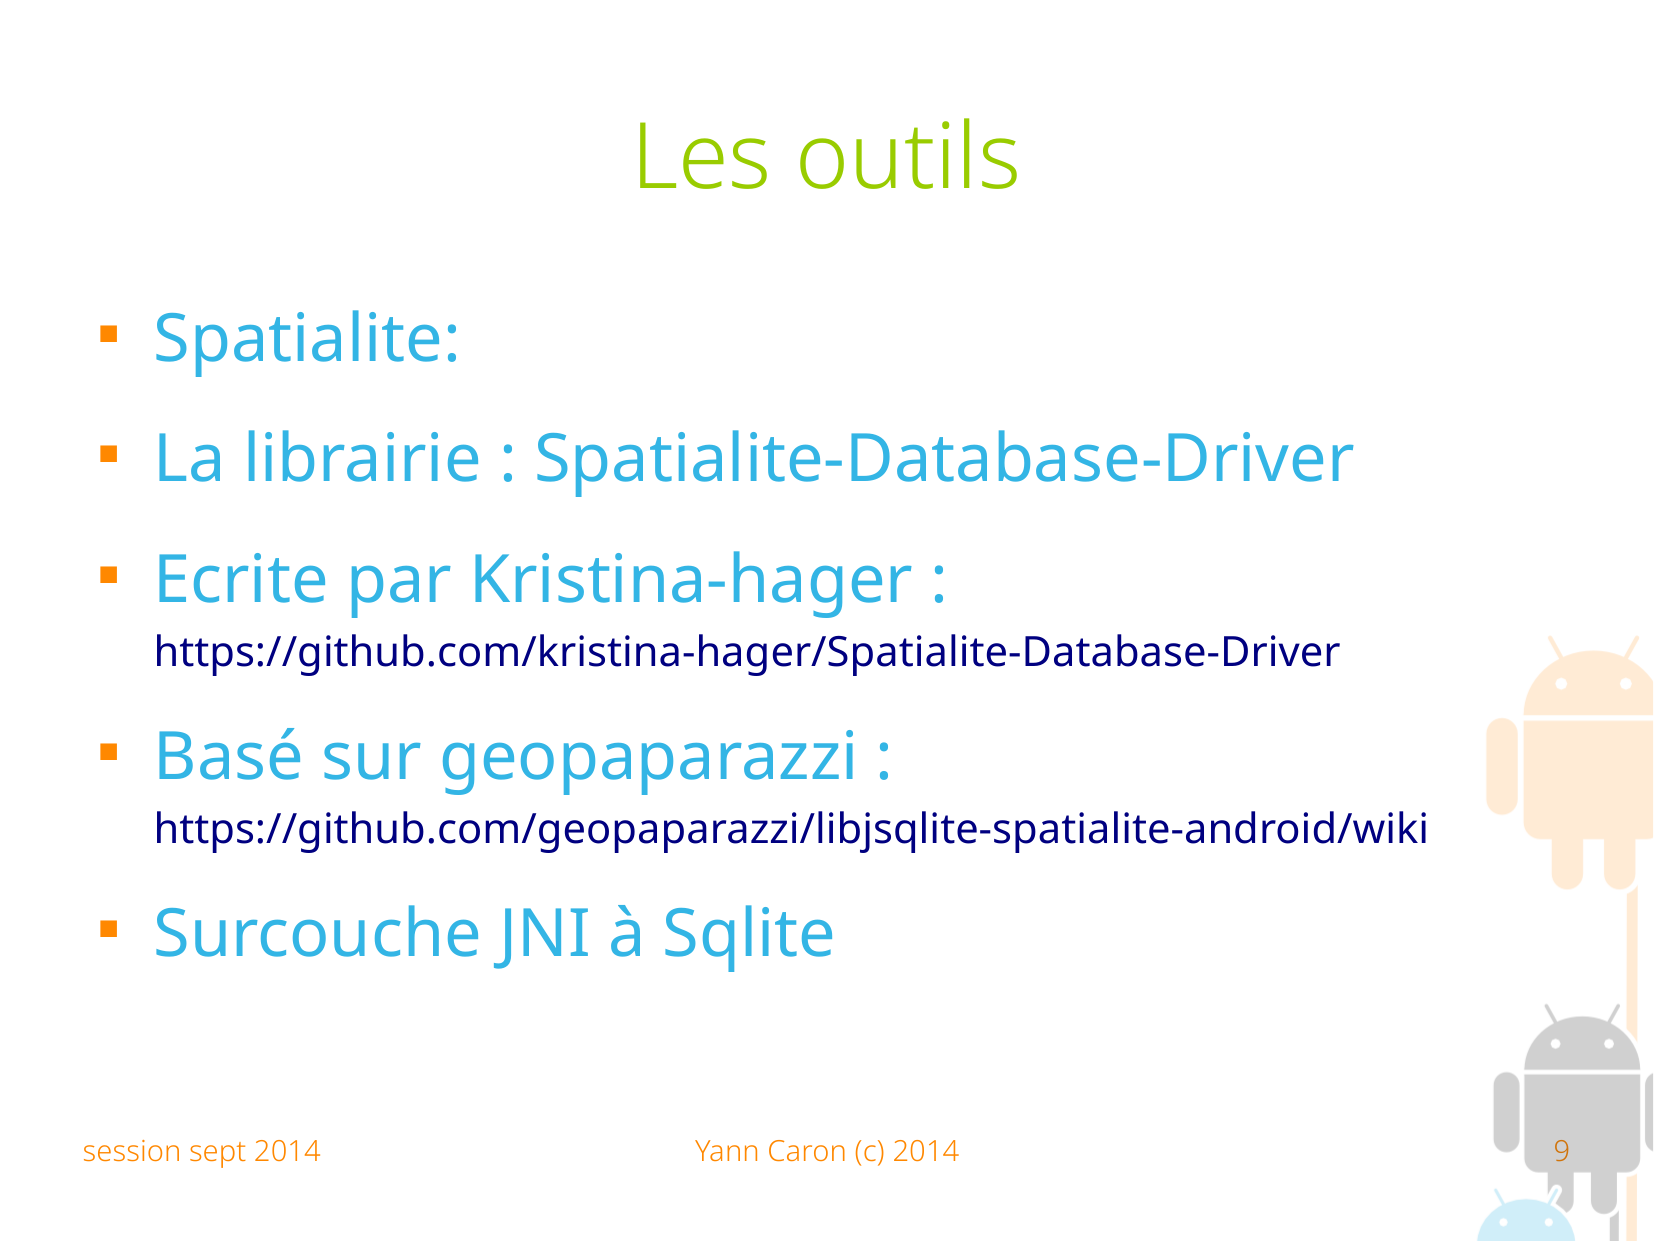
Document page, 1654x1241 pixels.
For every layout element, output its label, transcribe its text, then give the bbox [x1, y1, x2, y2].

list Spatialite: La librairie : Spatialite-Database-Driver Ecrite par Kristina-hager : https://github.com/kristina-hager/Spatialite-Database-Driver Basé sur geopaparazzi : https://github.com/geopaparazzi/libjsqlite-spatialite-android/wiki Surcouche JNI à Sqlite [82, 290, 1571, 1010]
picture [240, 423, 1654, 1241]
title Les outils [82, 49, 1571, 257]
